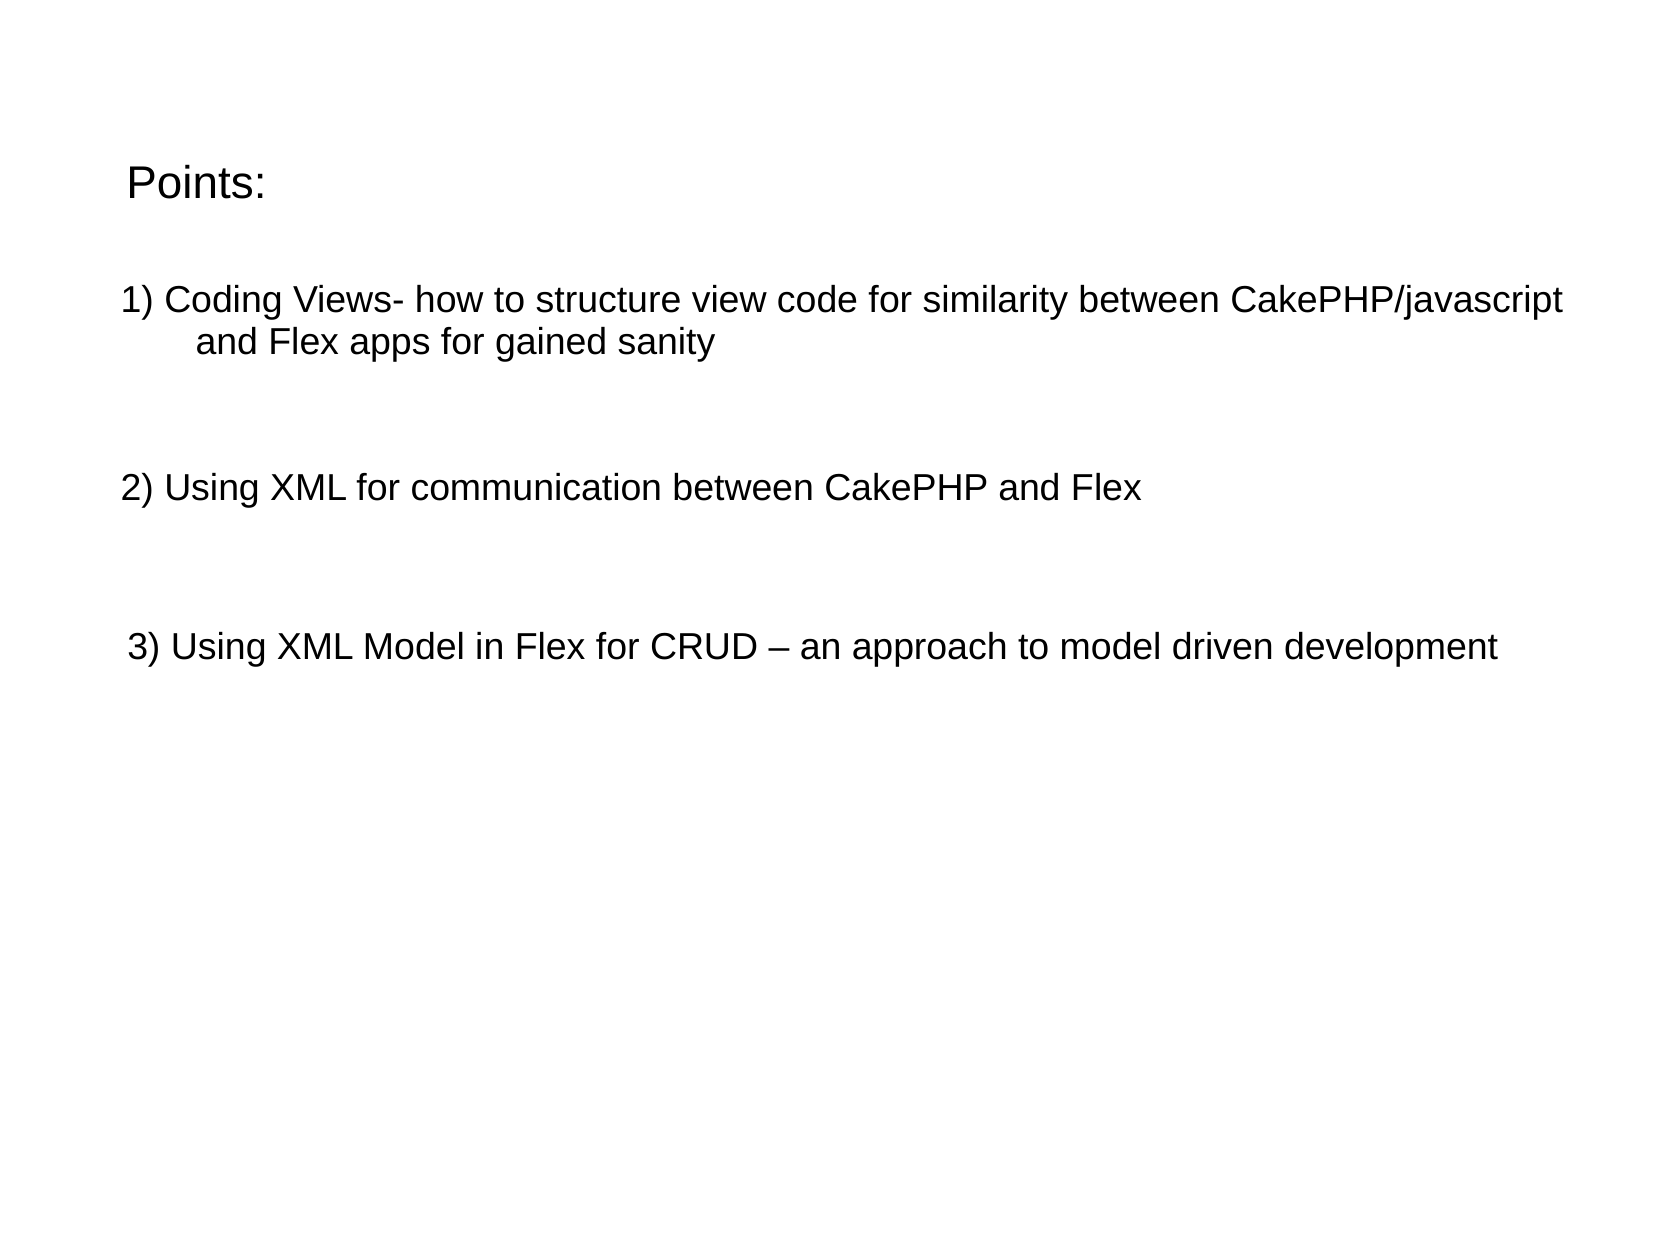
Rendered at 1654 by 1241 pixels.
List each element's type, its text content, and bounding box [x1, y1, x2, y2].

text_box 2) Using XML for communication between CakePHP and Flex [105, 459, 1156, 558]
text_box Points: [111, 150, 413, 216]
text_box 1) Coding Views- how to structure view code for similarity between CakePHP/javascript and Flex apps for gained sanity [105, 271, 1576, 413]
text_box 3) Using XML Model in Flex for CRUD – an approach to model driven development [112, 618, 1513, 676]
